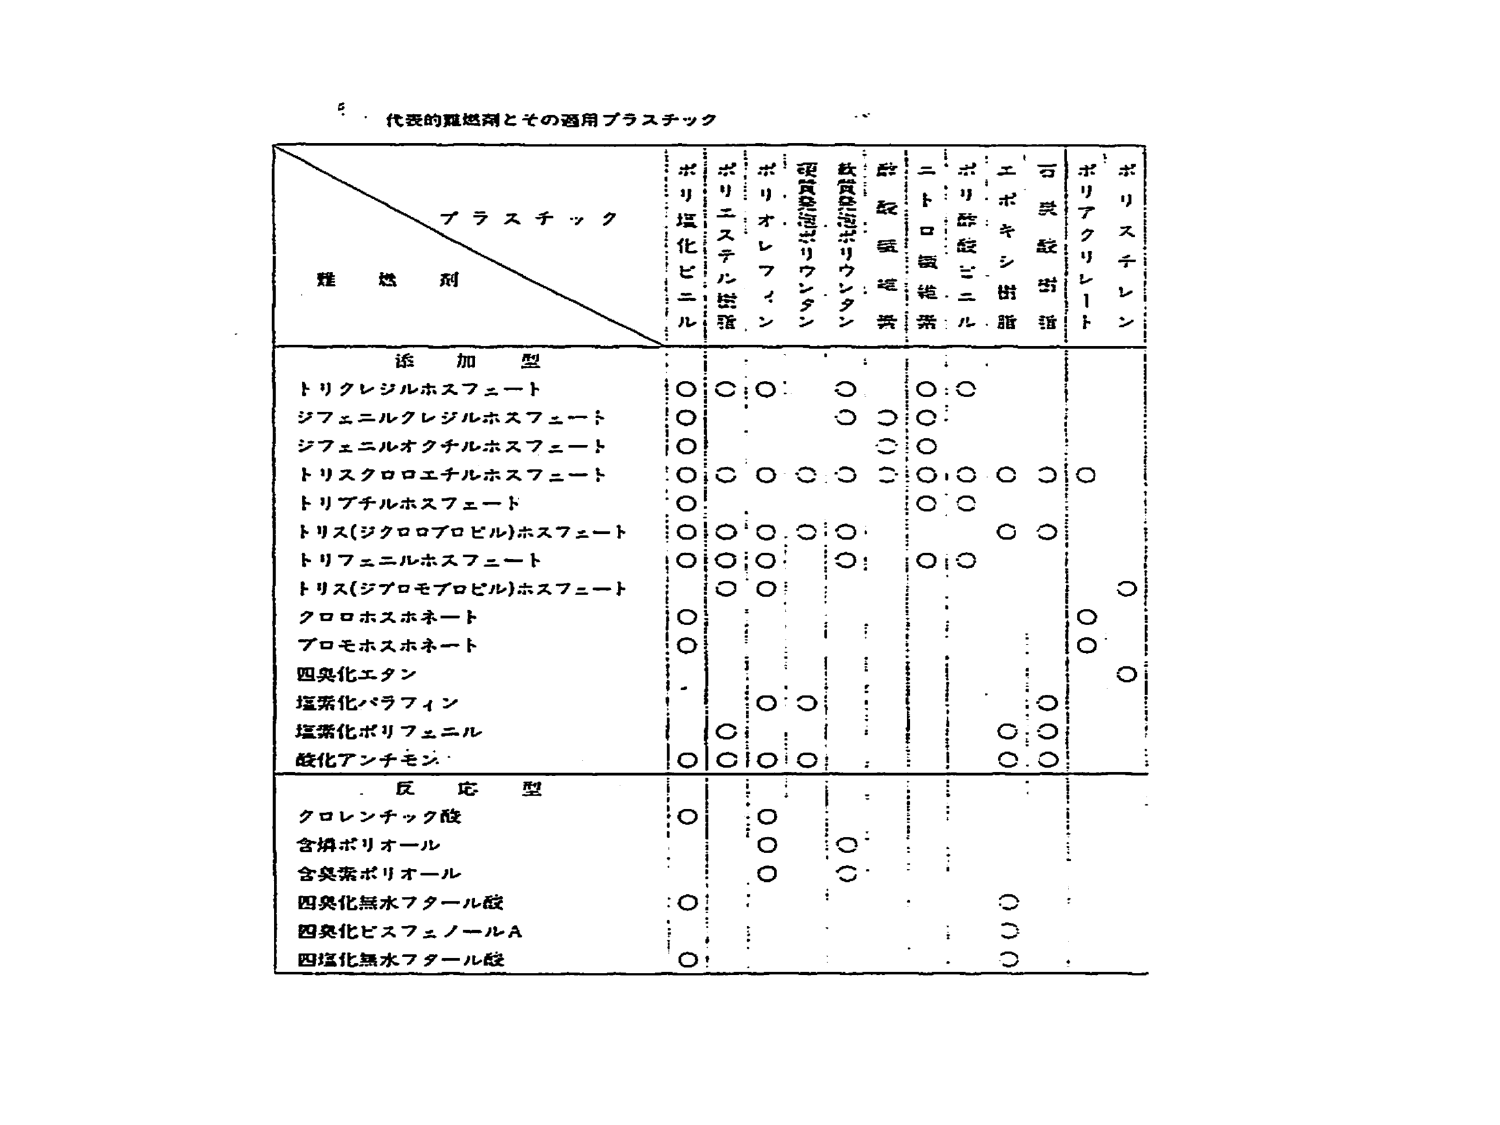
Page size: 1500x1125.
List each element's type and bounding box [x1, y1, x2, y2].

picture [223, 93, 1202, 1002]
